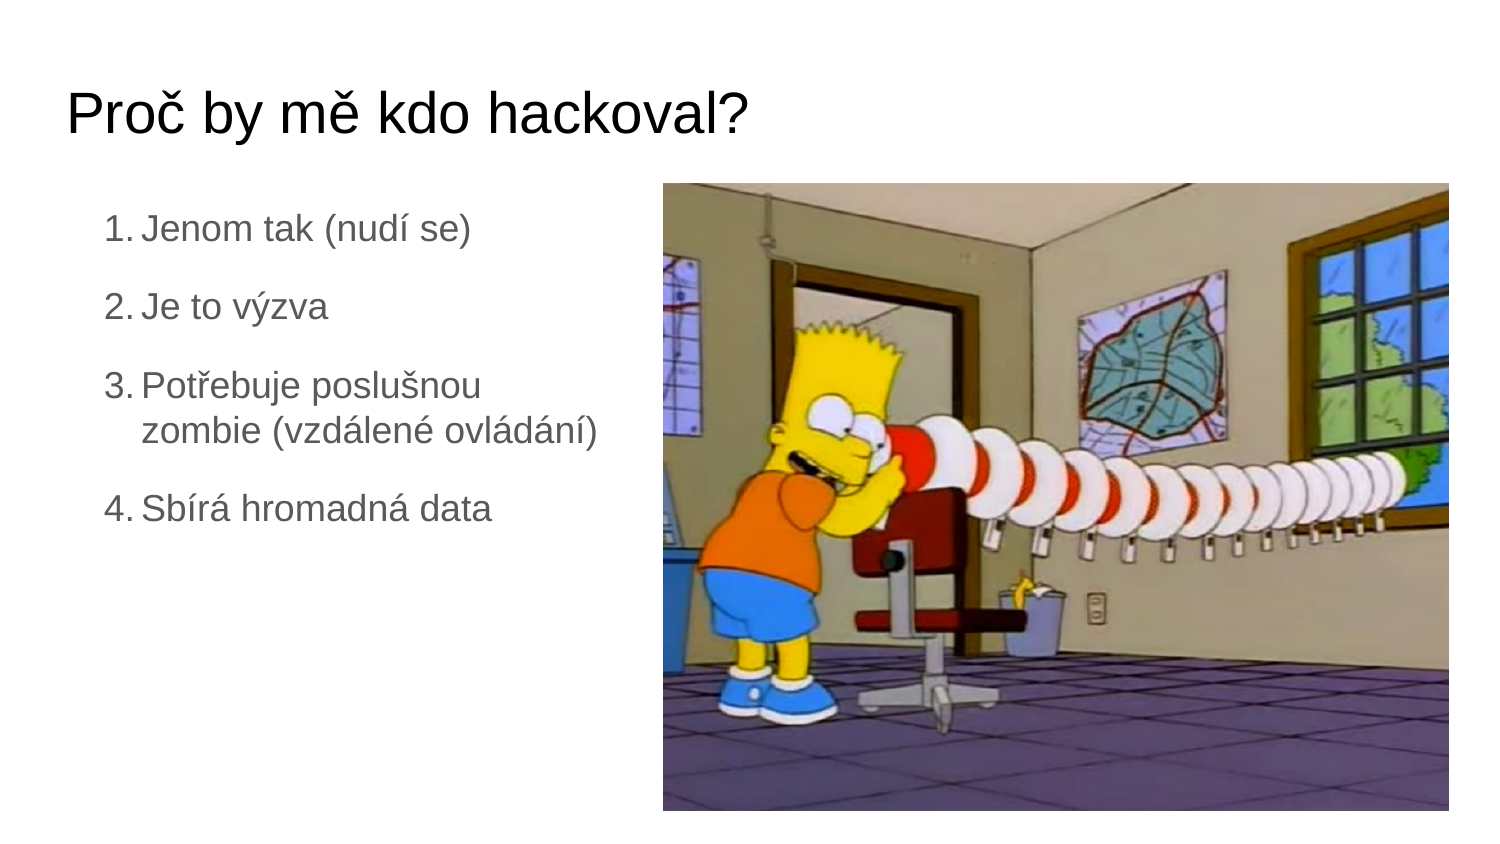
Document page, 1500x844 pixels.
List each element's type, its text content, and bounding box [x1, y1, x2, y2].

title Proč by mě kdo hackoval? [51, 60, 1449, 155]
picture [663, 183, 1449, 811]
list Jenom tak (nudí se) Je to výzva Potřebuje poslušnou zombie (vzdálené ovládání) Sbírá hromadná data [51, 189, 620, 750]
